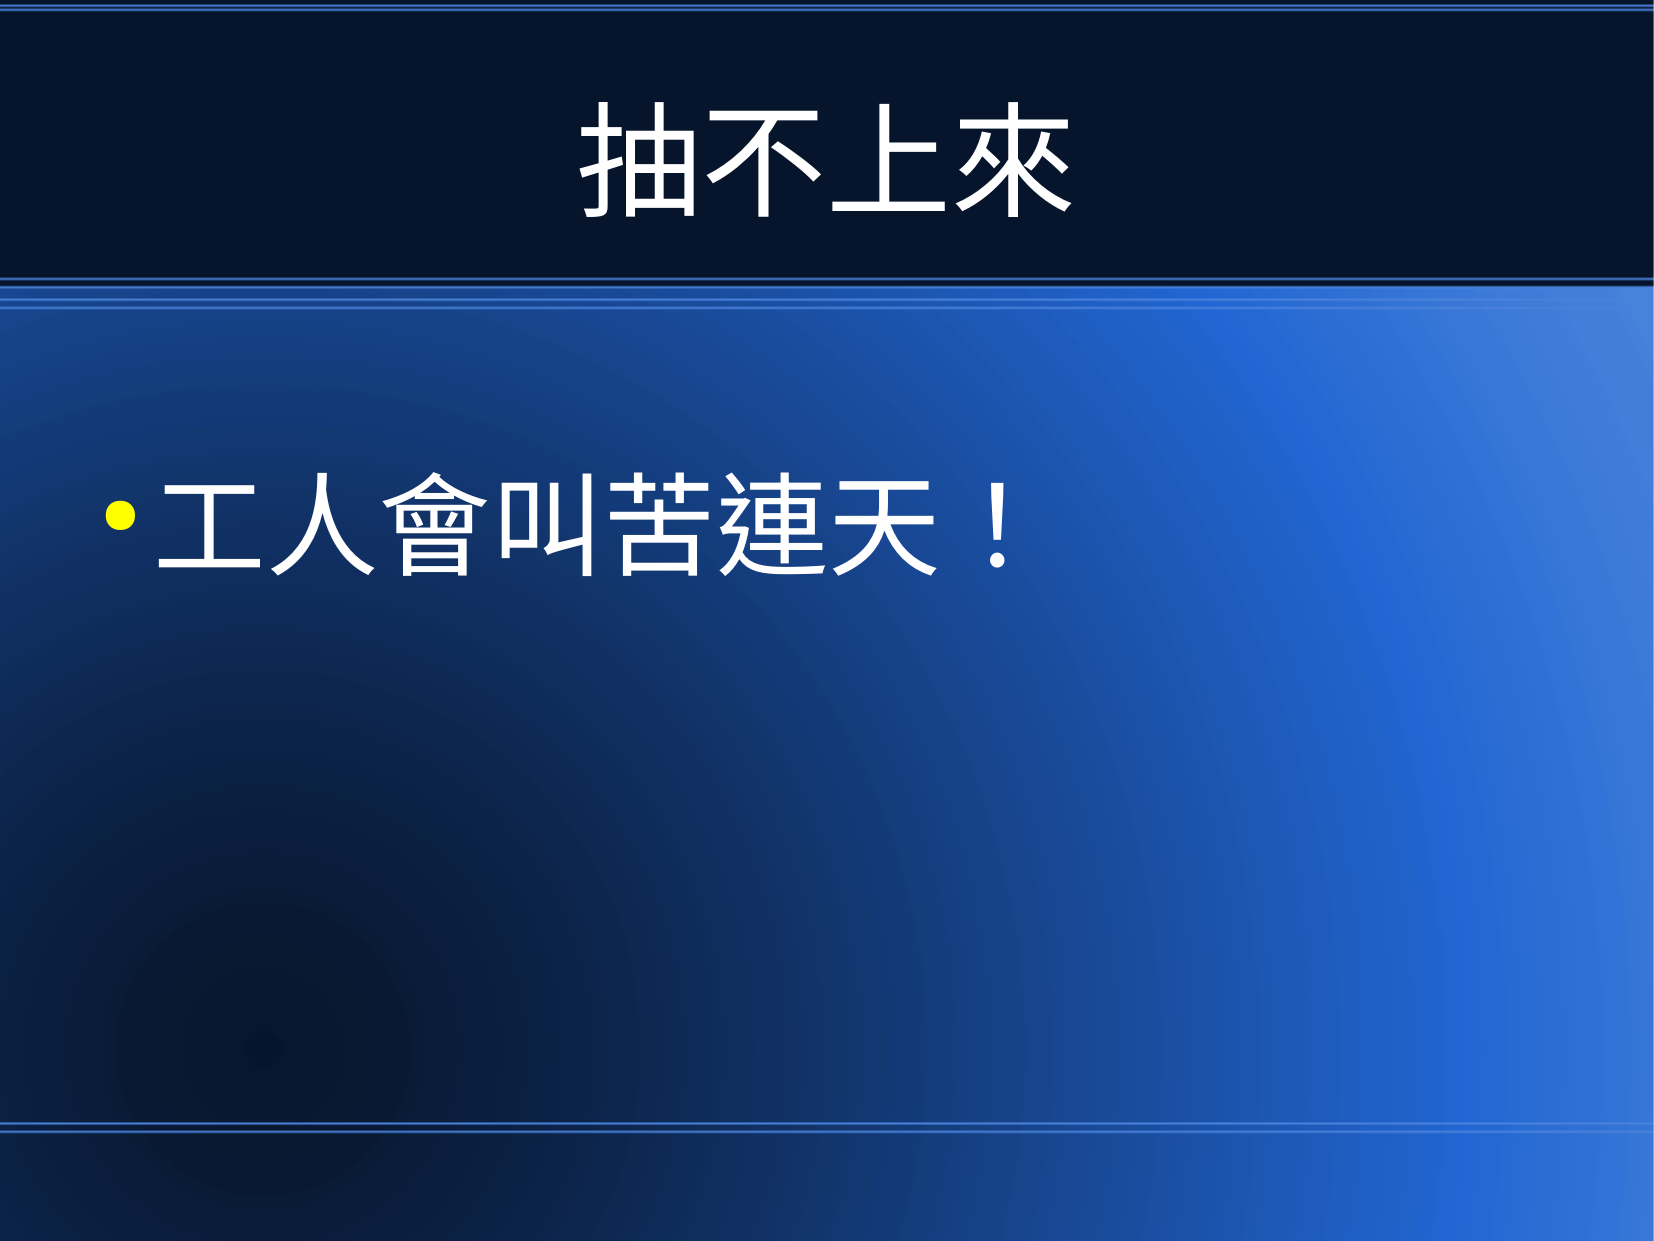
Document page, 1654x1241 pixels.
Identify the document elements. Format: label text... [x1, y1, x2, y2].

list 工人會叫苦連天！ [82, 355, 1571, 1241]
picture [0, 0, 1654, 1241]
title 抽不上來 [82, 49, 1571, 257]
